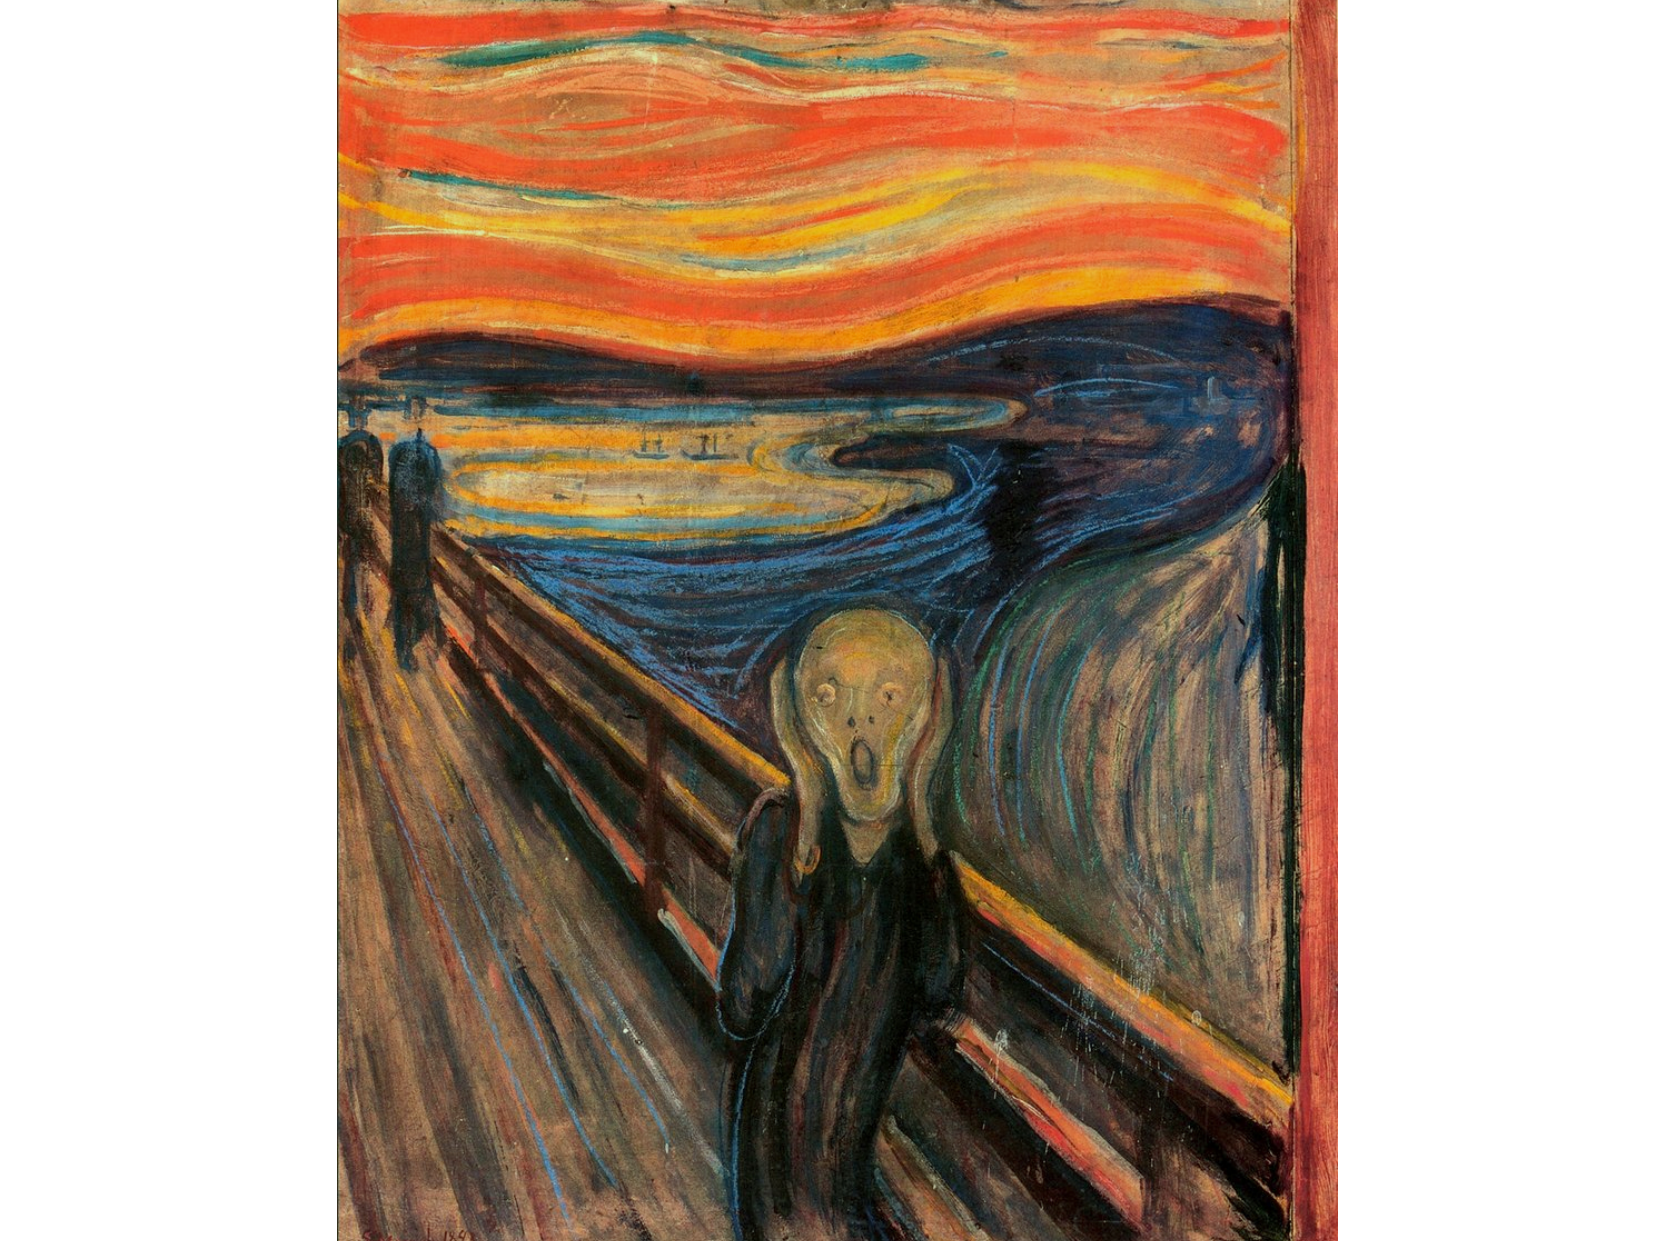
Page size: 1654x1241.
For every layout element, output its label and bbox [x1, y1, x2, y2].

picture [337, 0, 1338, 1241]
